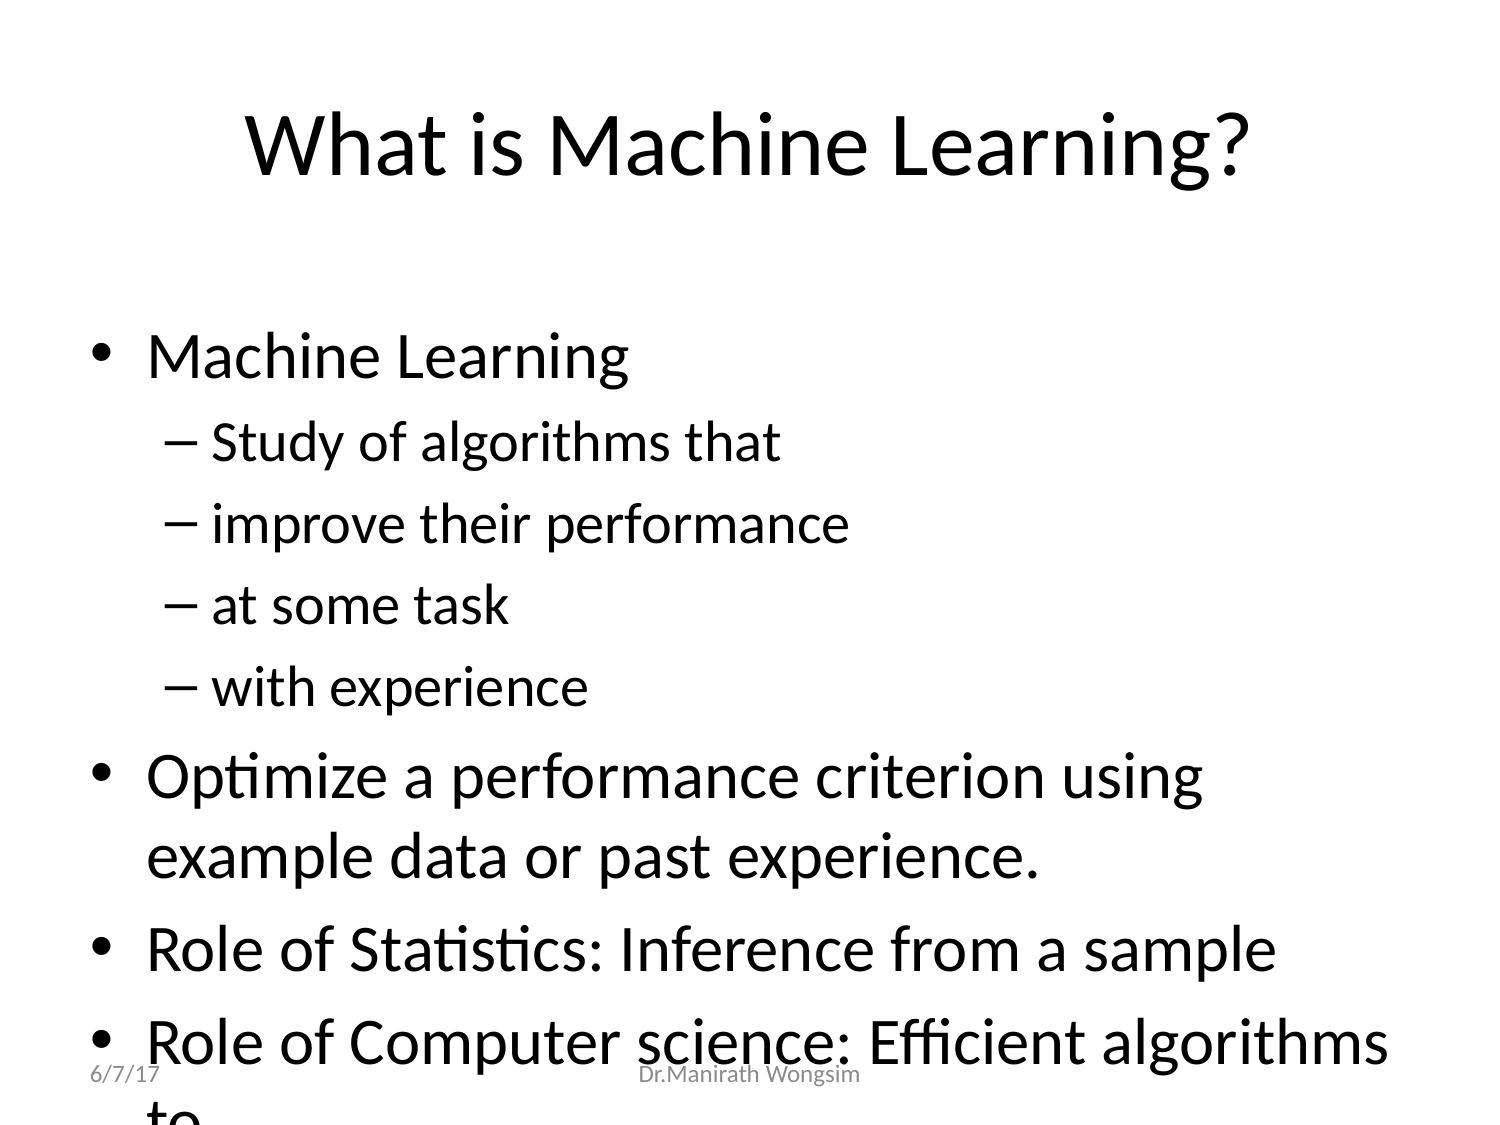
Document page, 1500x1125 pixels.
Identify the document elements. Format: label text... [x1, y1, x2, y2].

text_box Dr.Manirath Wongsim [512, 1042, 988, 1103]
text_box 6/7/17 [74, 1042, 425, 1103]
text_box What is Machine Learning? [75, 45, 1425, 210]
text_box Machine Learning Study of algorithms that improve their performance at some task with experience Optimize a performance criterion using example data or past experience. Role of Statistics: Inference from a sample Role of Computer science: Efficient algorithms to Solve the optimization problem Representing and evaluating the model for inference [75, 210, 1425, 963]
